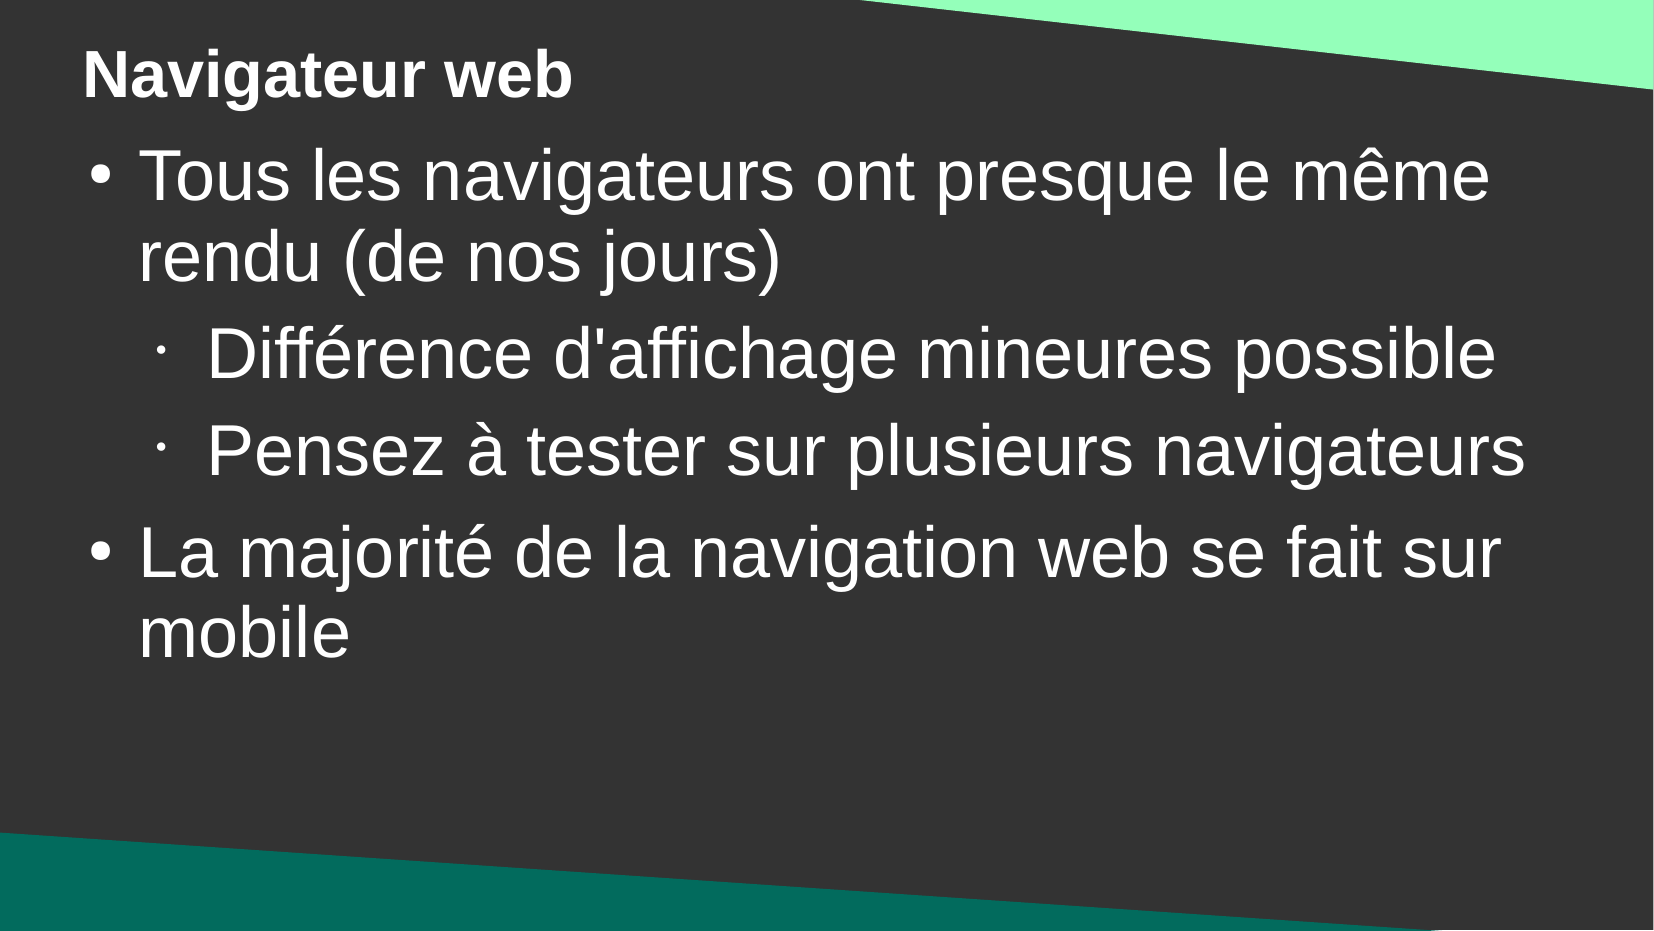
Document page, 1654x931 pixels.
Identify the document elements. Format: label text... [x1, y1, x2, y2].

text_box [859, 0, 1654, 90]
title Navigateur web [82, 37, 1571, 114]
list Tous les navigateurs ont presque le même rendu (de nos jours) Différence d'affichage mineures possible Pensez à tester sur plusieurs navigateurs La majorité de la navigation web se fait sur mobile [70, 135, 1595, 675]
